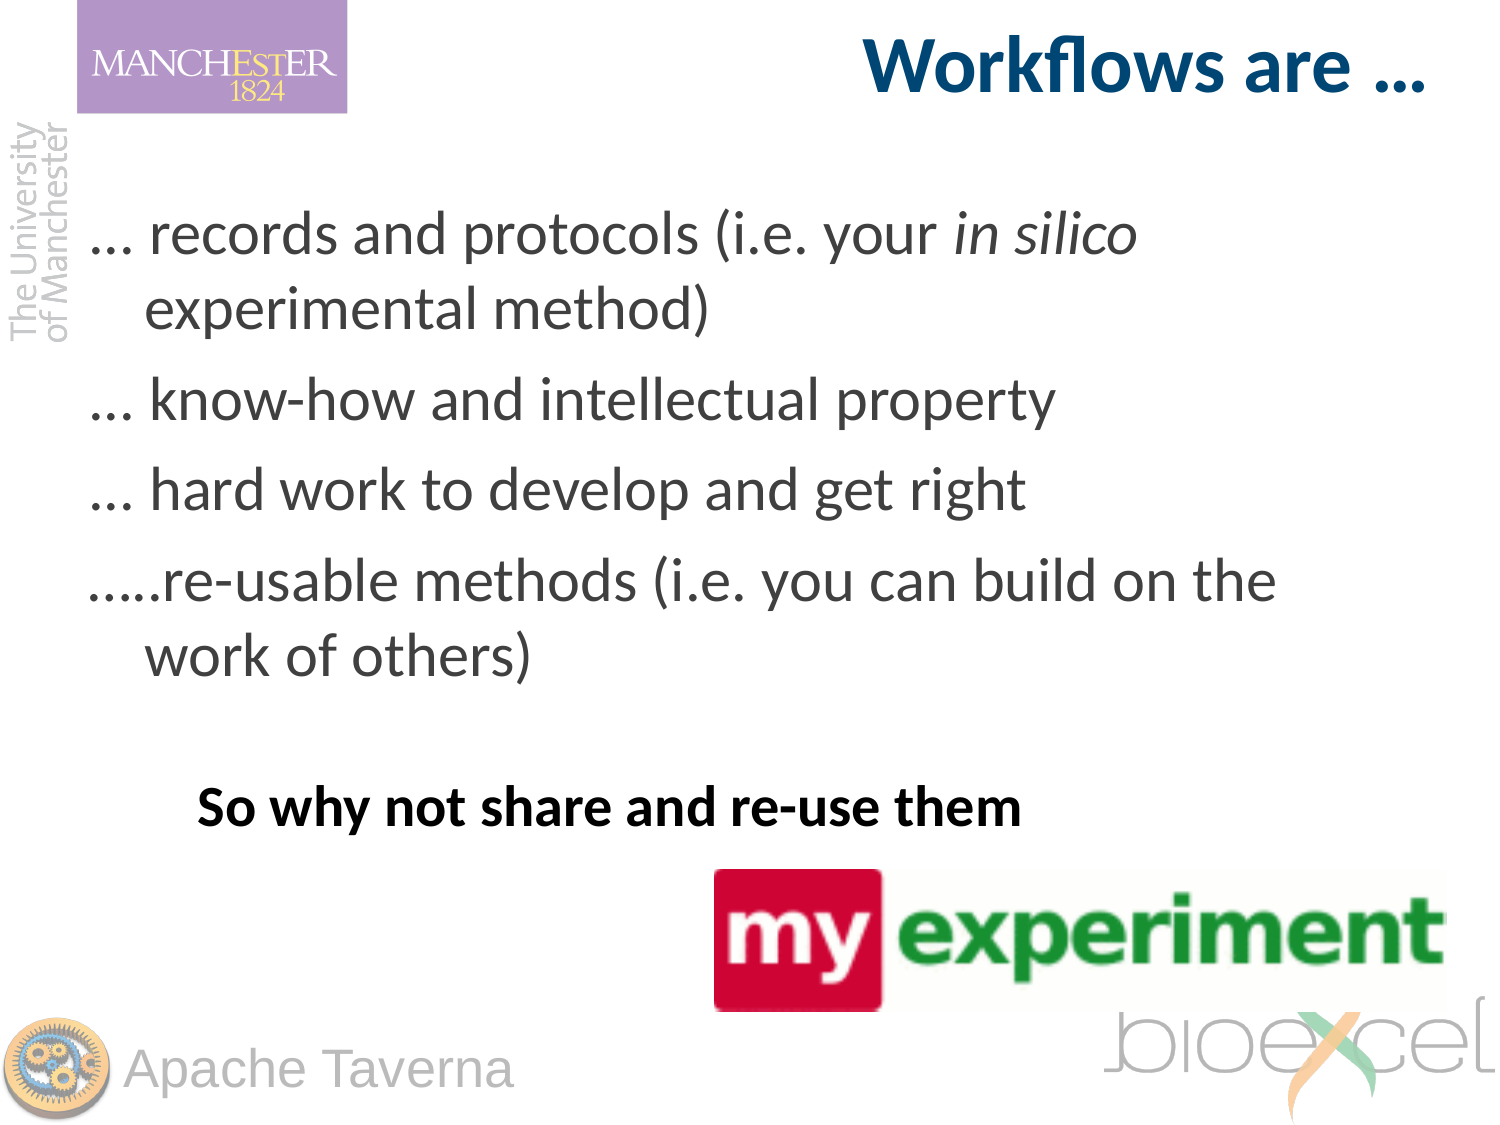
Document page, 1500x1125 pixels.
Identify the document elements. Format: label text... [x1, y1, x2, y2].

picture [714, 869, 1447, 1012]
text_box So why not share and re-use them [183, 760, 1294, 846]
text_box Workflows are … [372, 0, 1444, 116]
text_box ... records and protocols (i.e. your in silico experimental method) ... know-how and intellectual property ... hard work to develop and get right …..re-usable methods (i.e. you can build on the work of others) [73, 184, 1424, 1071]
